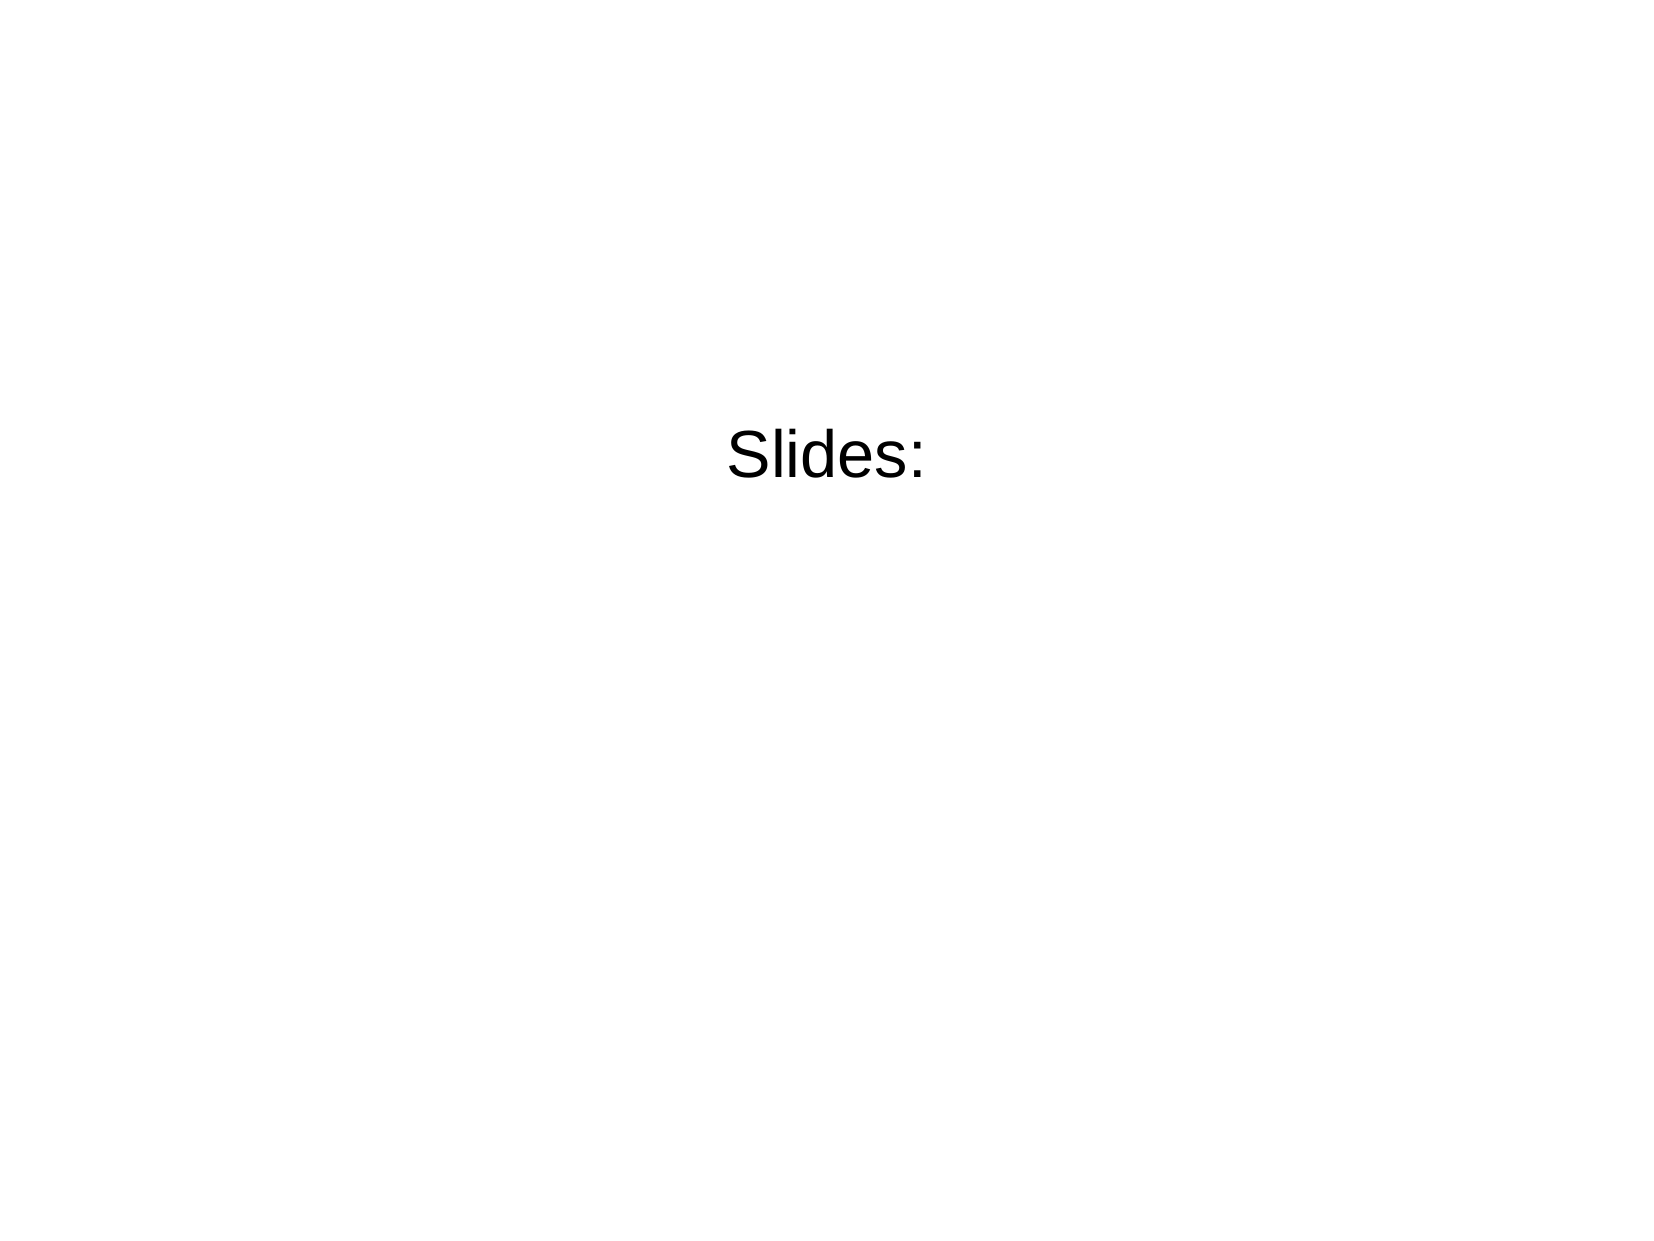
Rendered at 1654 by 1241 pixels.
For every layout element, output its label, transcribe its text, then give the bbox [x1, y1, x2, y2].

subtitle Slides: [82, 49, 1571, 1010]
